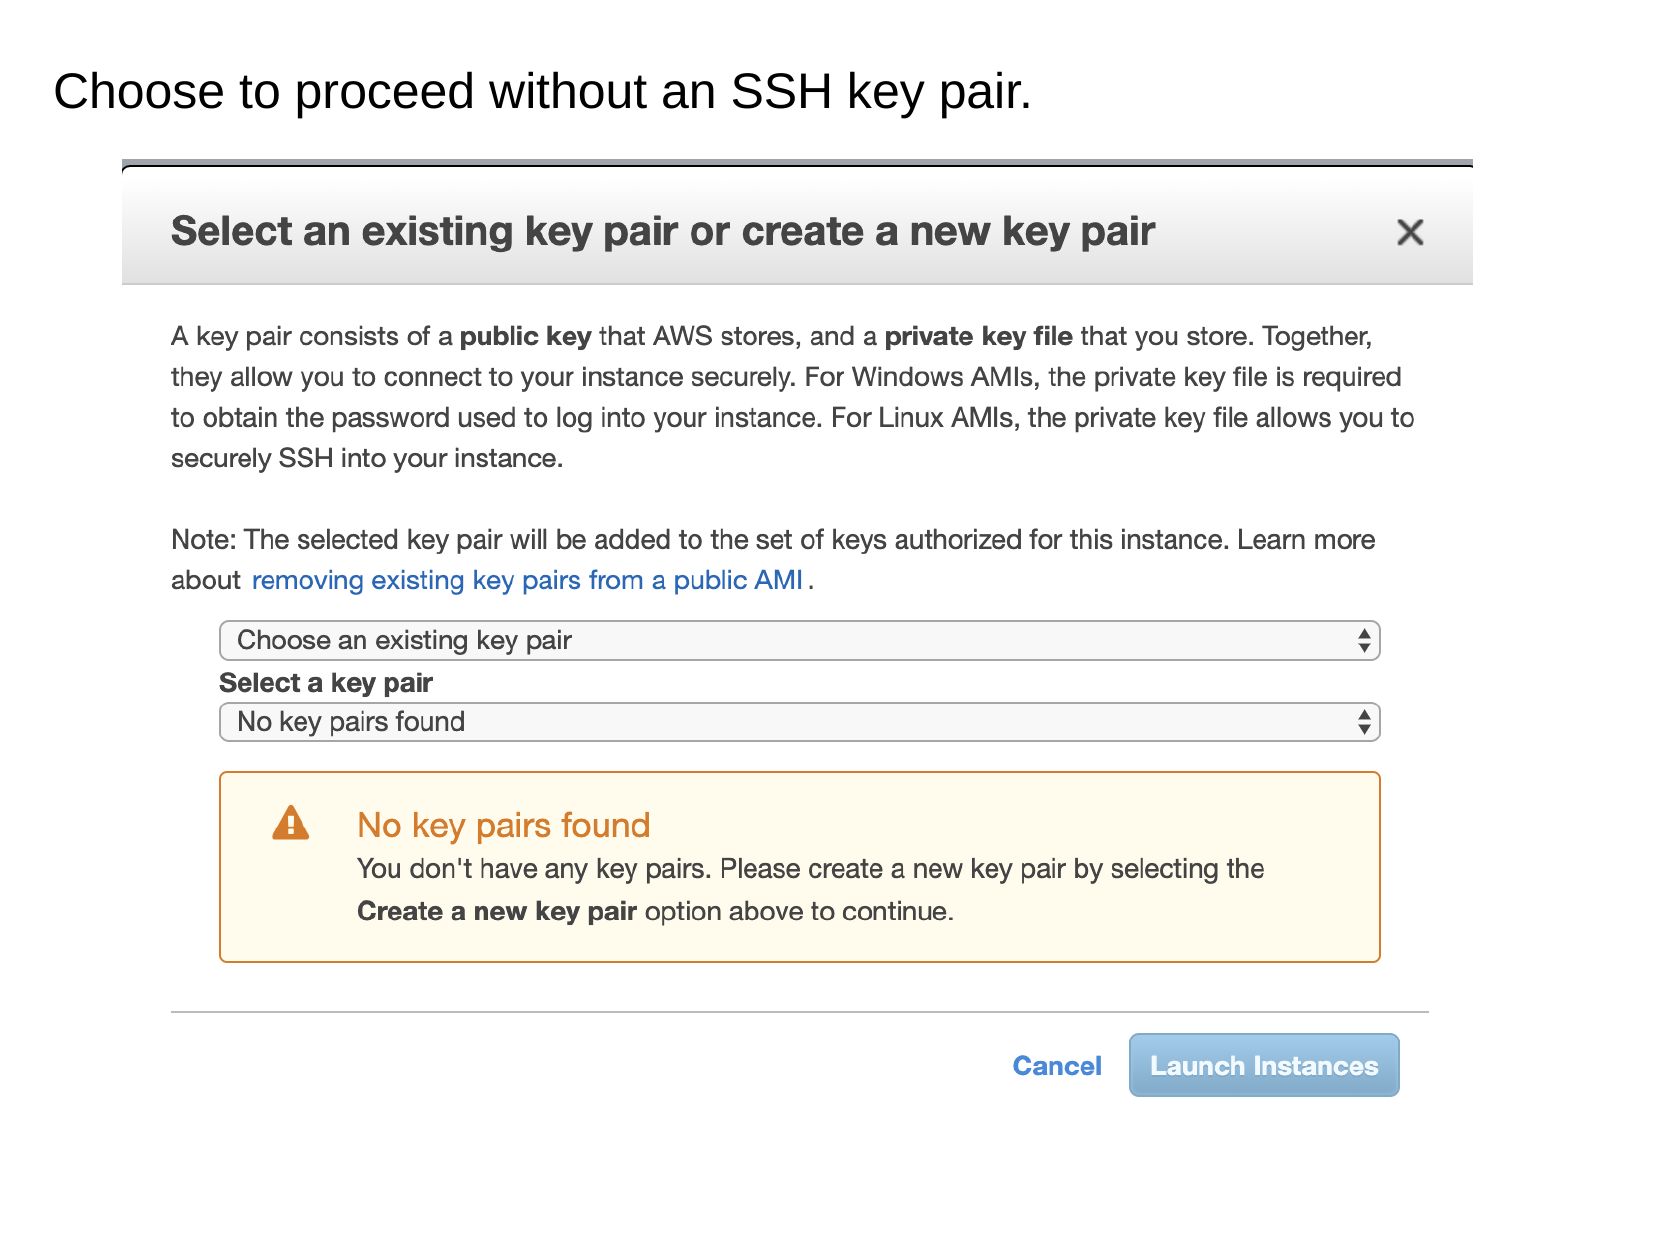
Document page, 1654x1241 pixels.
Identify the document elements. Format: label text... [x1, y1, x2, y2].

text_box Choose to proceed without an SSH key pair. [53, 58, 1542, 208]
picture [122, 159, 1473, 1131]
